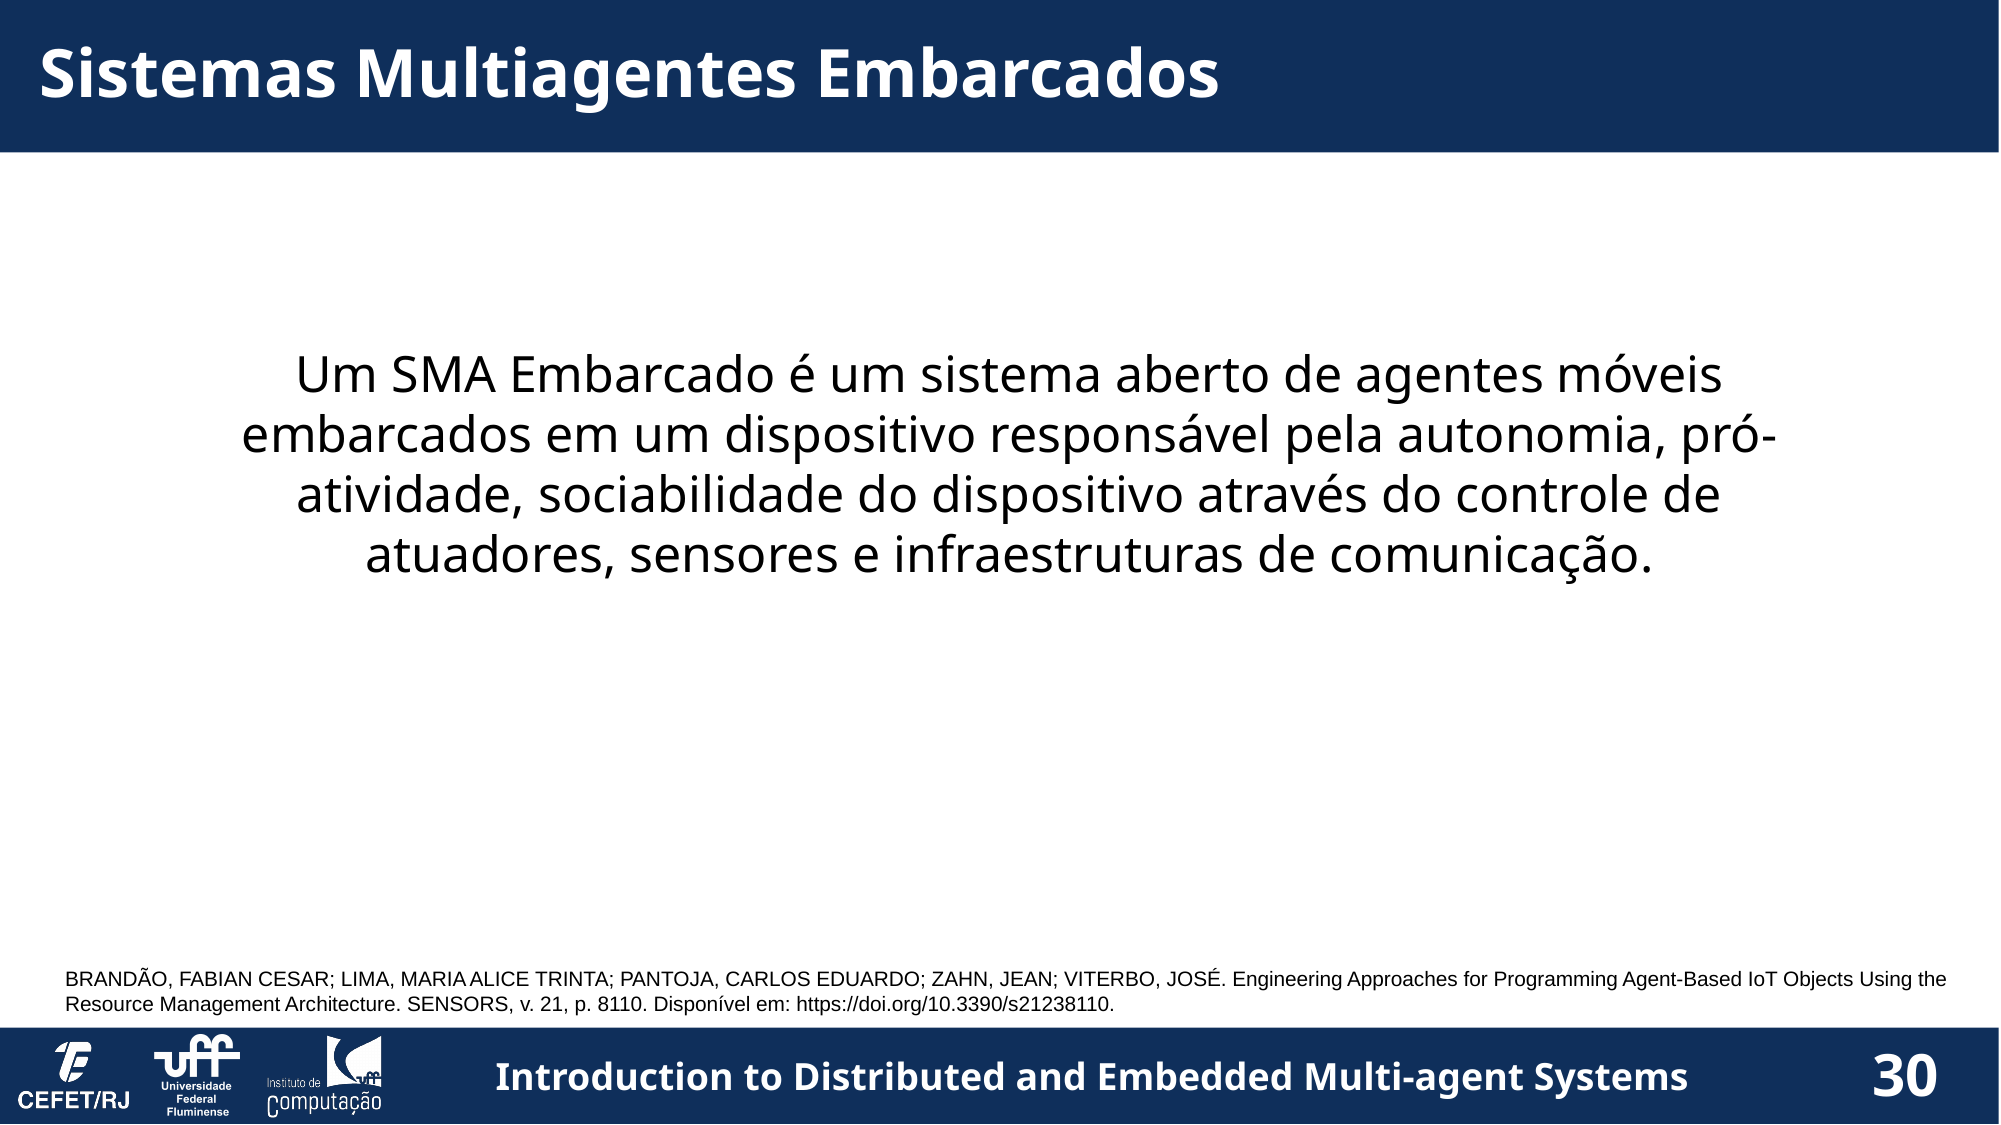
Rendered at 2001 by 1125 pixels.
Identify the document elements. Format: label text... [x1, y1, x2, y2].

text_box BRANDÃO, FABIAN CESAR; LIMA, MARIA ALICE TRINTA; PANTOJA, CARLOS EDUARDO; ZAHN, JEAN; VITERBO, JOSÉ. Engineering Approaches for Programming Agent-Based IoT Objects Using the Resource Management Architecture. SENSORS, v. 21, p. 8110. Disponível em: https://doi.org/10.3390/s21238110. [50, 958, 1970, 1024]
picture [153, 1033, 241, 1121]
picture [18, 1021, 129, 1125]
text_box Sistemas Multiagentes Embarcados [25, 23, 1999, 119]
picture [265, 1033, 383, 1118]
text_box Um SMA Embarcado é um sistema aberto de agentes móveis embarcados em um dispositivo responsável pela autonomia, pró-atividade, sociabilidade do dispositivo através do controle de atuadores, sensores e infraestruturas de comunicação. [183, 334, 1837, 590]
